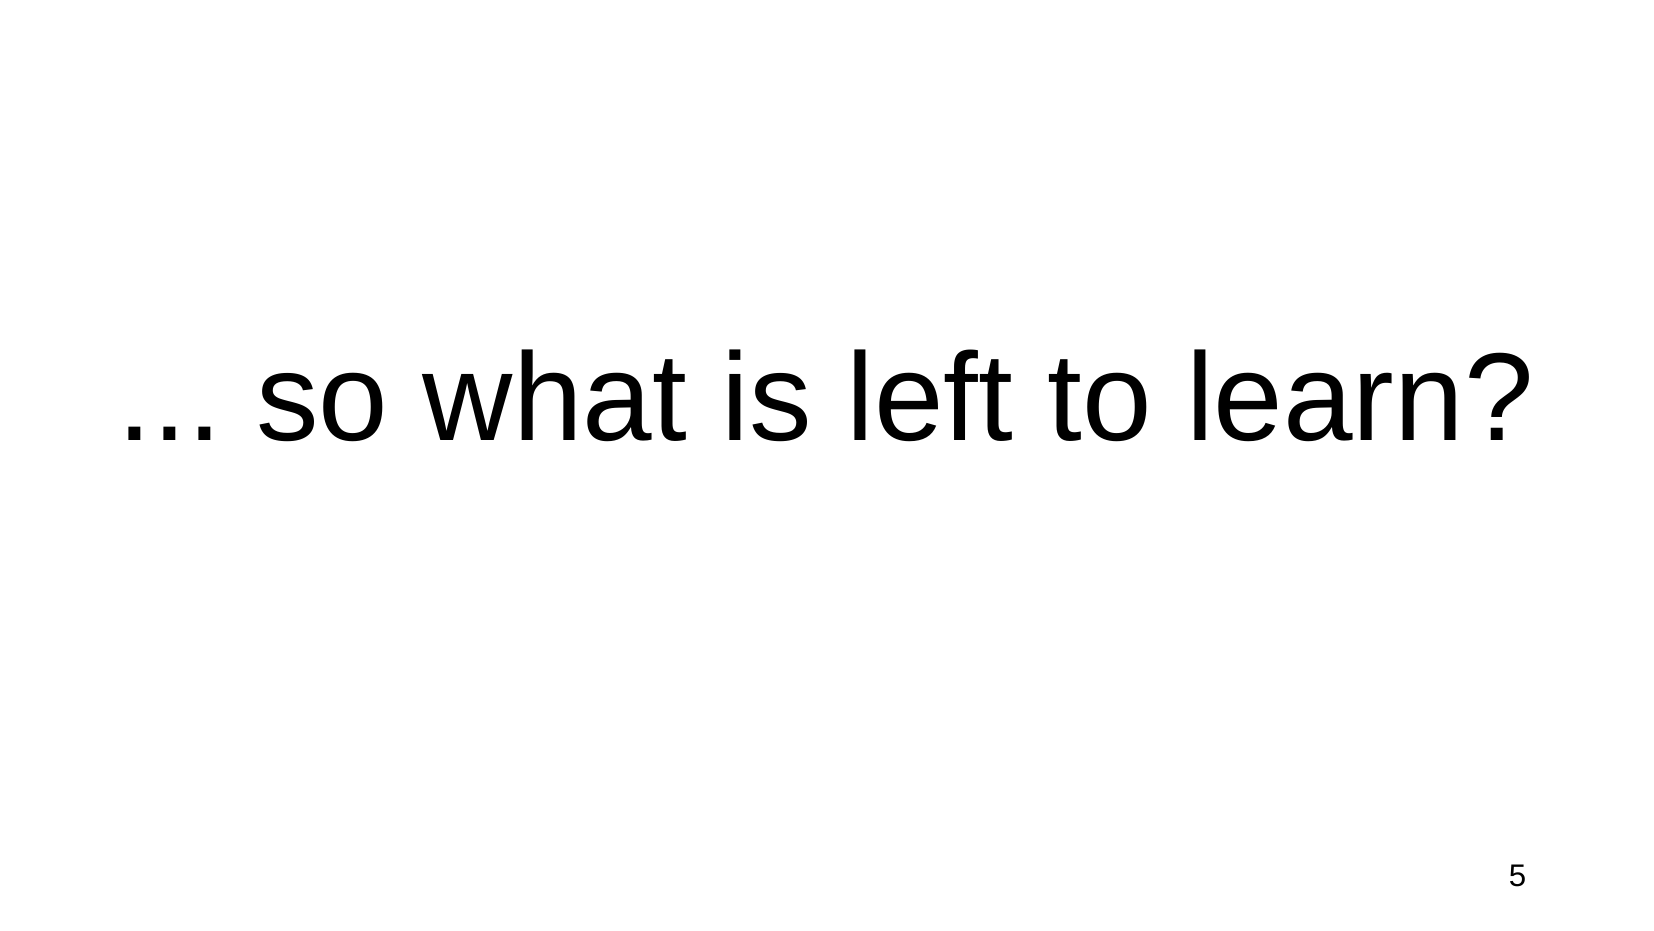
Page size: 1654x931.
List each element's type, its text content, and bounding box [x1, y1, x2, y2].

subtitle ... so what is left to learn? [82, 37, 1571, 757]
text_box <nummer> [1494, 850, 1654, 921]
